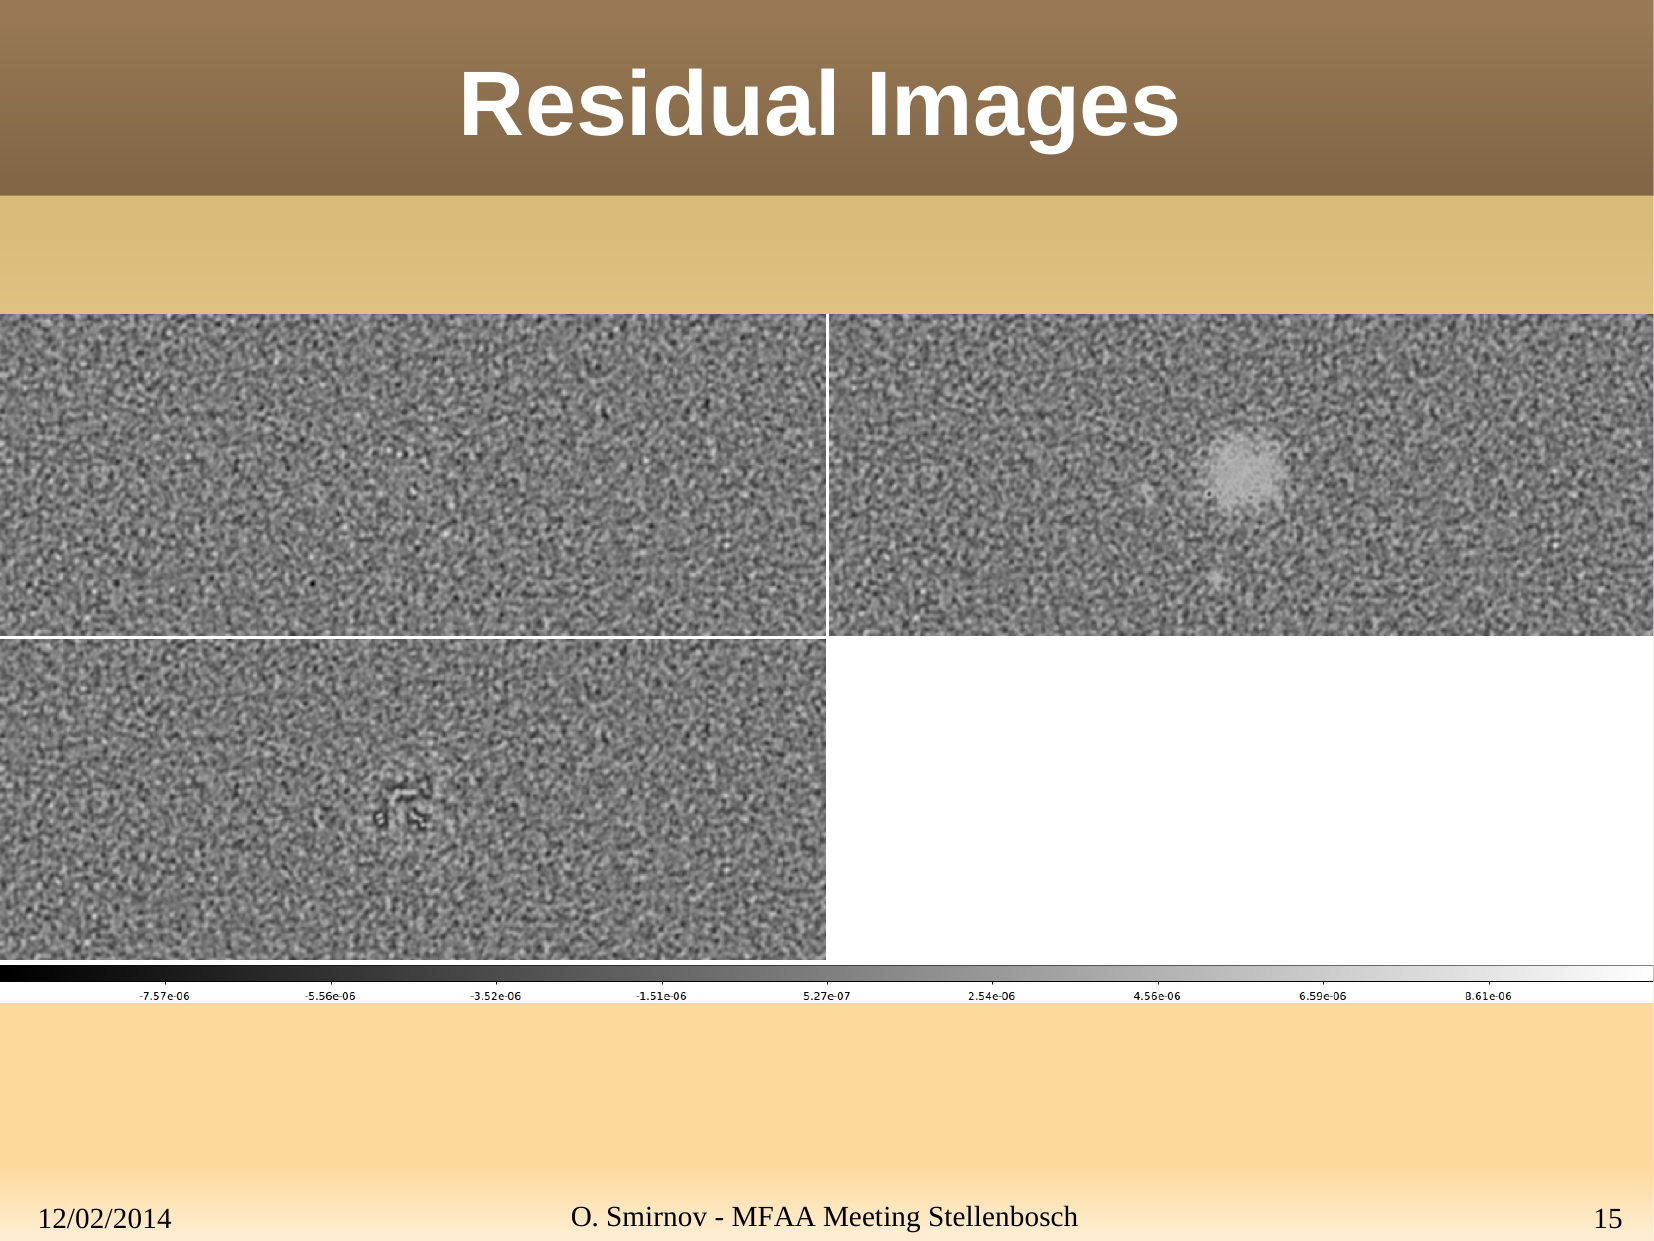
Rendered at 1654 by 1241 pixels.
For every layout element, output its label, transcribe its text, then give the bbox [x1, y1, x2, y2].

picture [0, 0, 1654, 1241]
title Residual Images [76, 0, 1565, 208]
